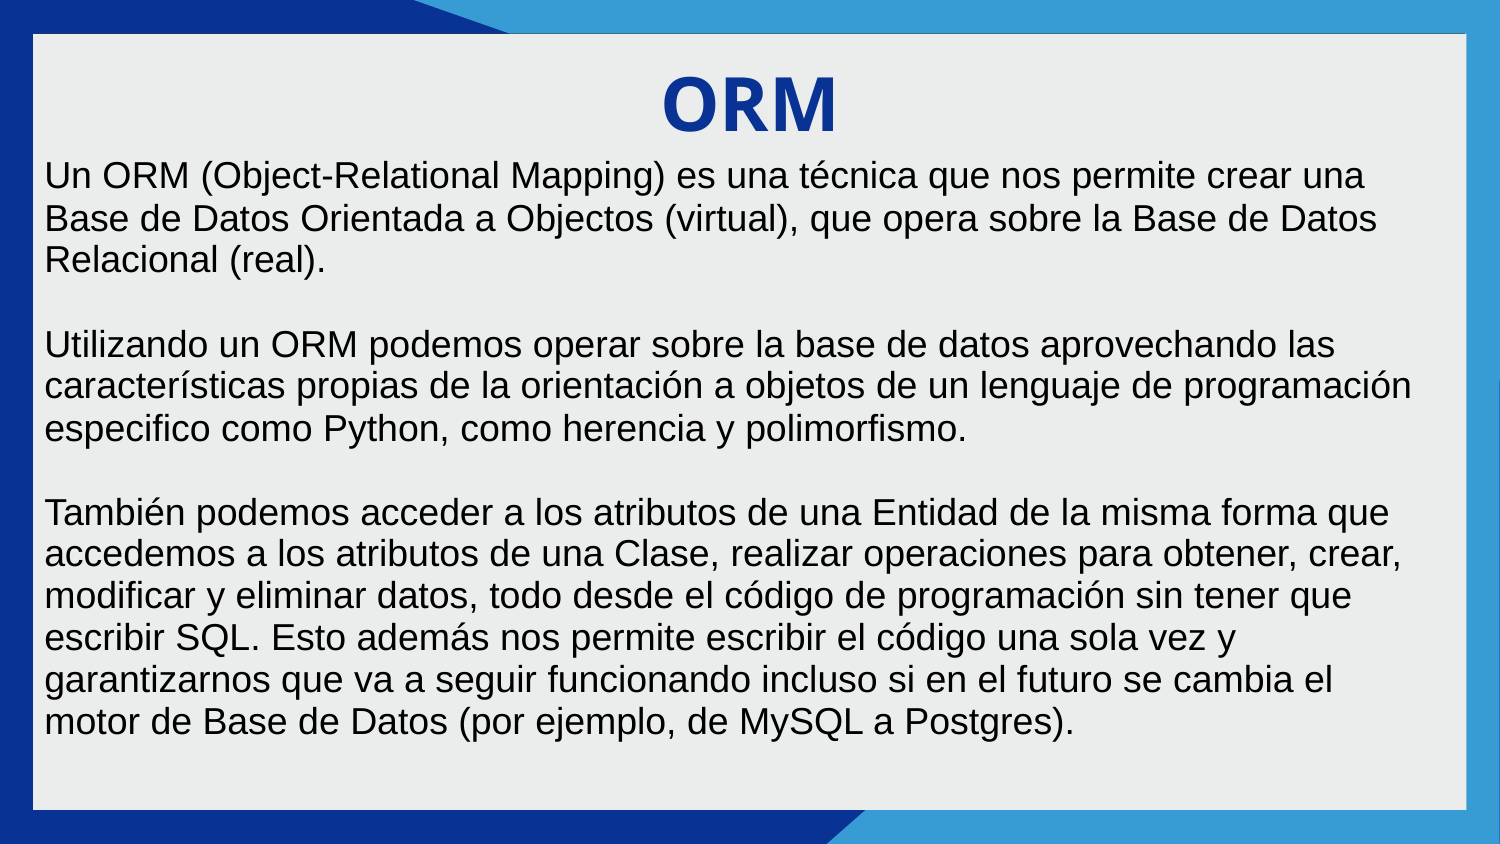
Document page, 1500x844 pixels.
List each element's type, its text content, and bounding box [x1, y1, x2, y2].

text_box Un ORM (Object-Relational Mapping) es una técnica que nos permite crear una Base de Datos Orientada a Objectos (virtual), que opera sobre la Base de Datos Relacional (real). Utilizando un ORM podemos operar sobre la base de datos aprovechando las características propias de la orientación a objetos de un lenguaje de programación especifico como Python, como herencia y polimorfismo. También podemos acceder a los atributos de una Entidad de la misma forma que accedemos a los atributos de una Clase, realizar operaciones para obtener, crear, modificar y eliminar datos, todo desde el código de programación sin tener que escribir SQL. Esto además nos permite escribir el código una sola vez y garantizarnos que va a seguir funcionando incluso si en el futuro se cambia el motor de Base de Datos (por ejemplo, de MySQL a Postgres). [29, 147, 1447, 751]
title ORM [34, 36, 1466, 178]
